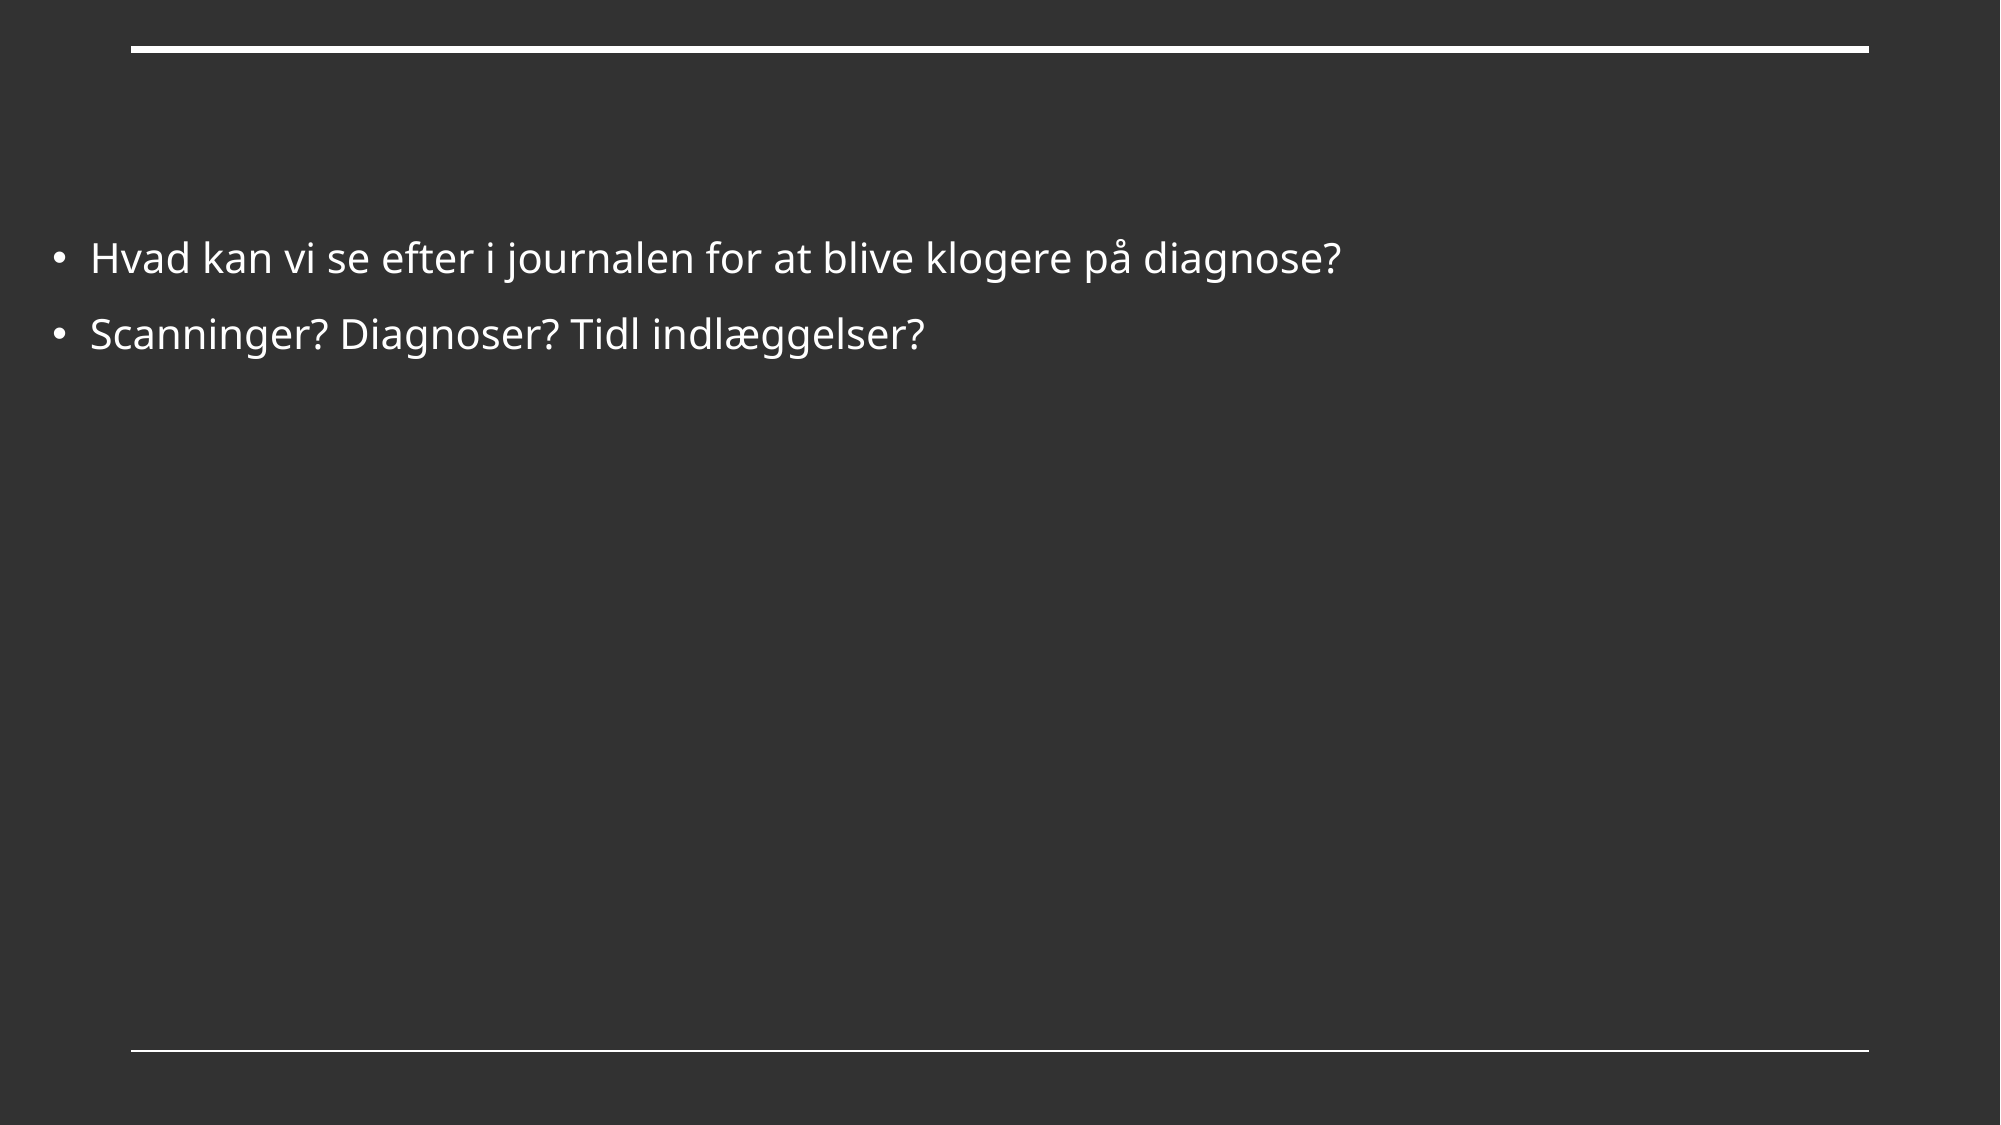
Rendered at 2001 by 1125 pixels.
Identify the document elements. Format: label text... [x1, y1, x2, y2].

list Hvad kan vi se efter i journalen for at blive klogere på diagnose? Scanninger? Diagnoser? Tidl indlæggelser? [37, 219, 1792, 906]
